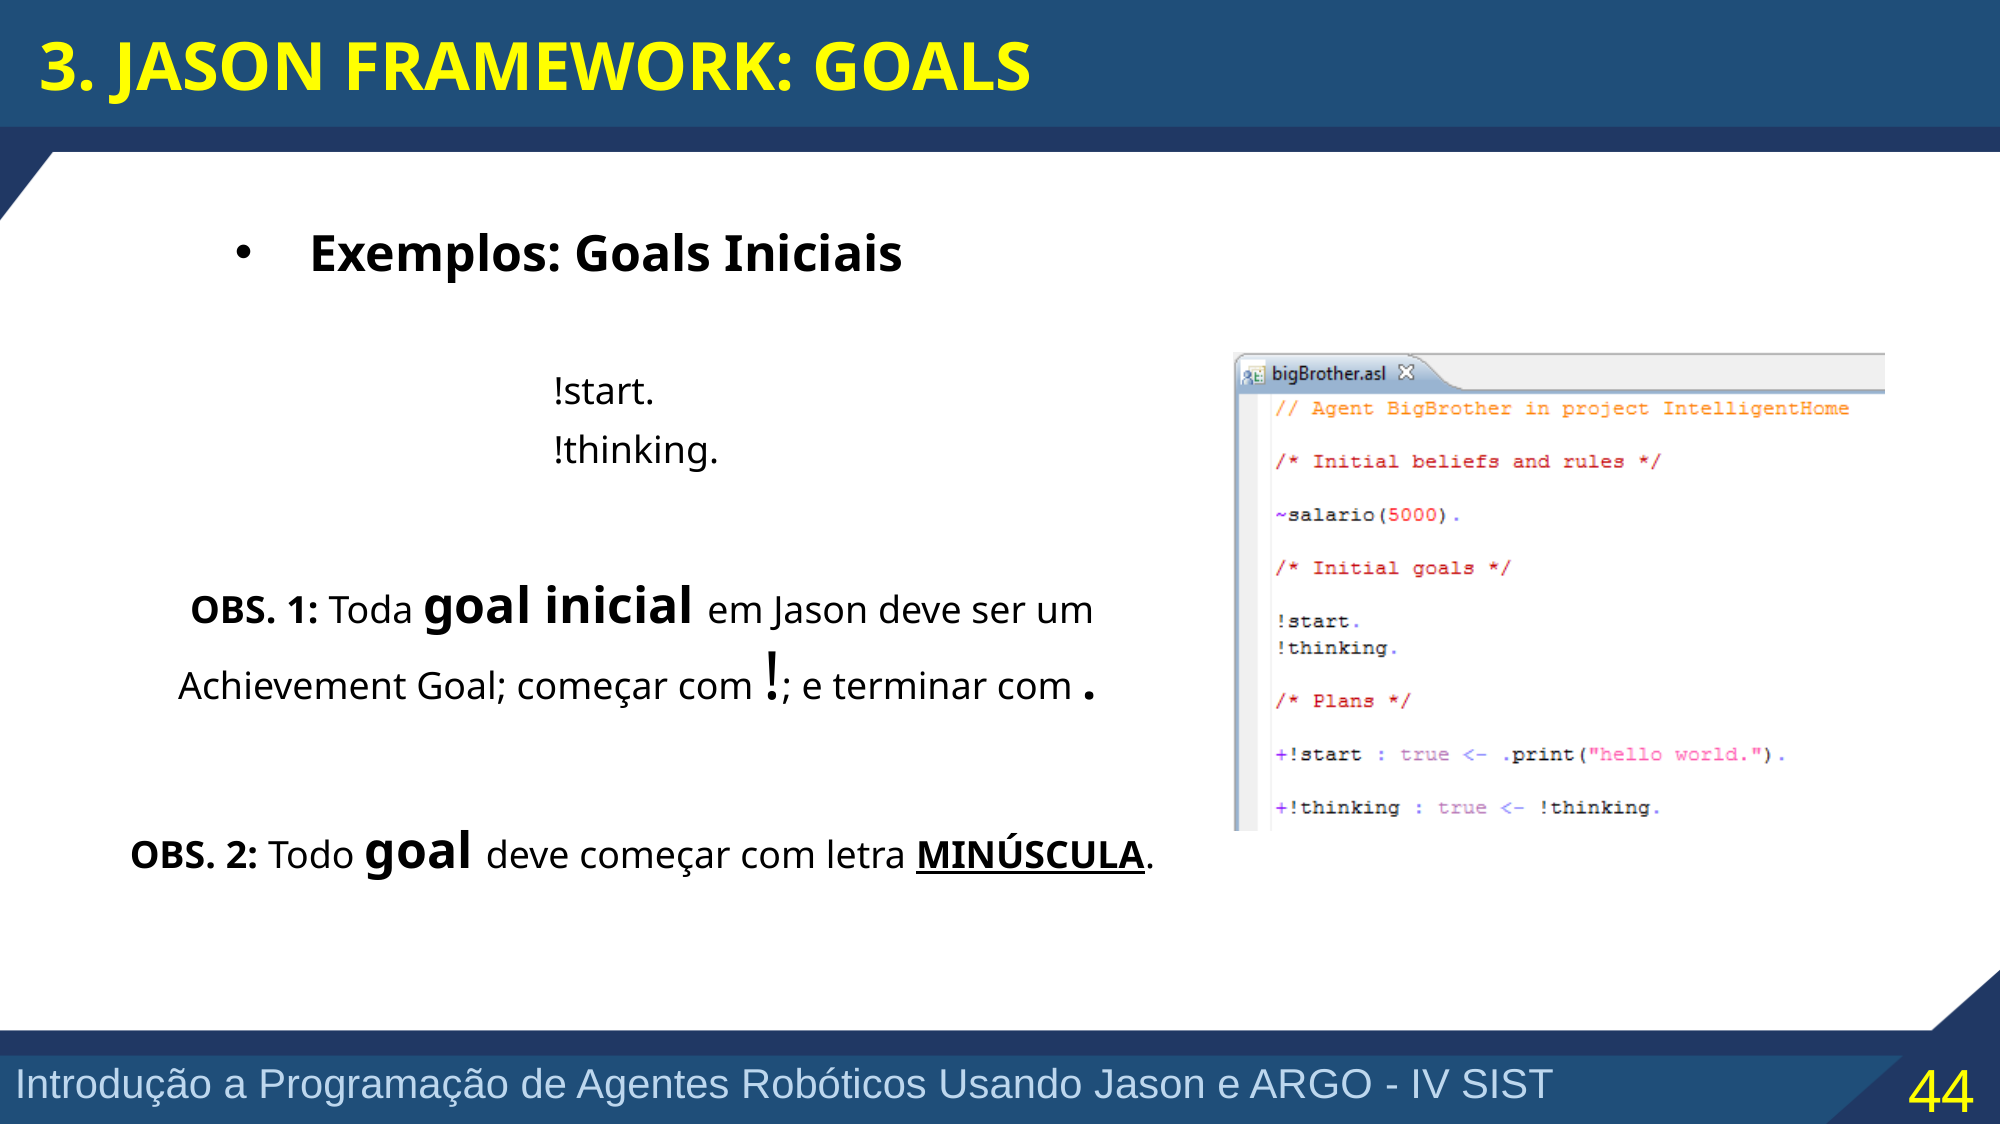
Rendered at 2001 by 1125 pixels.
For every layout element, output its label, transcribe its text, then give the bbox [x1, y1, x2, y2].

text_box !thinking. [538, 418, 787, 479]
text_box Exemplos: Goals Iniciais [220, 214, 1496, 290]
text_box !start. [538, 359, 787, 418]
picture [0, 0, 2000, 1124]
text_box 3. JASON FRAMEWORK: GOALS [24, 16, 2000, 112]
text_box OBS. 2: Todo goal deve começar com letra MINÚSCULA. [71, 810, 1213, 886]
text_box OBS. 1: Toda goal inicial em Jason deve ser um Achievement Goal; começar com !; e terminar com . [71, 565, 1213, 721]
